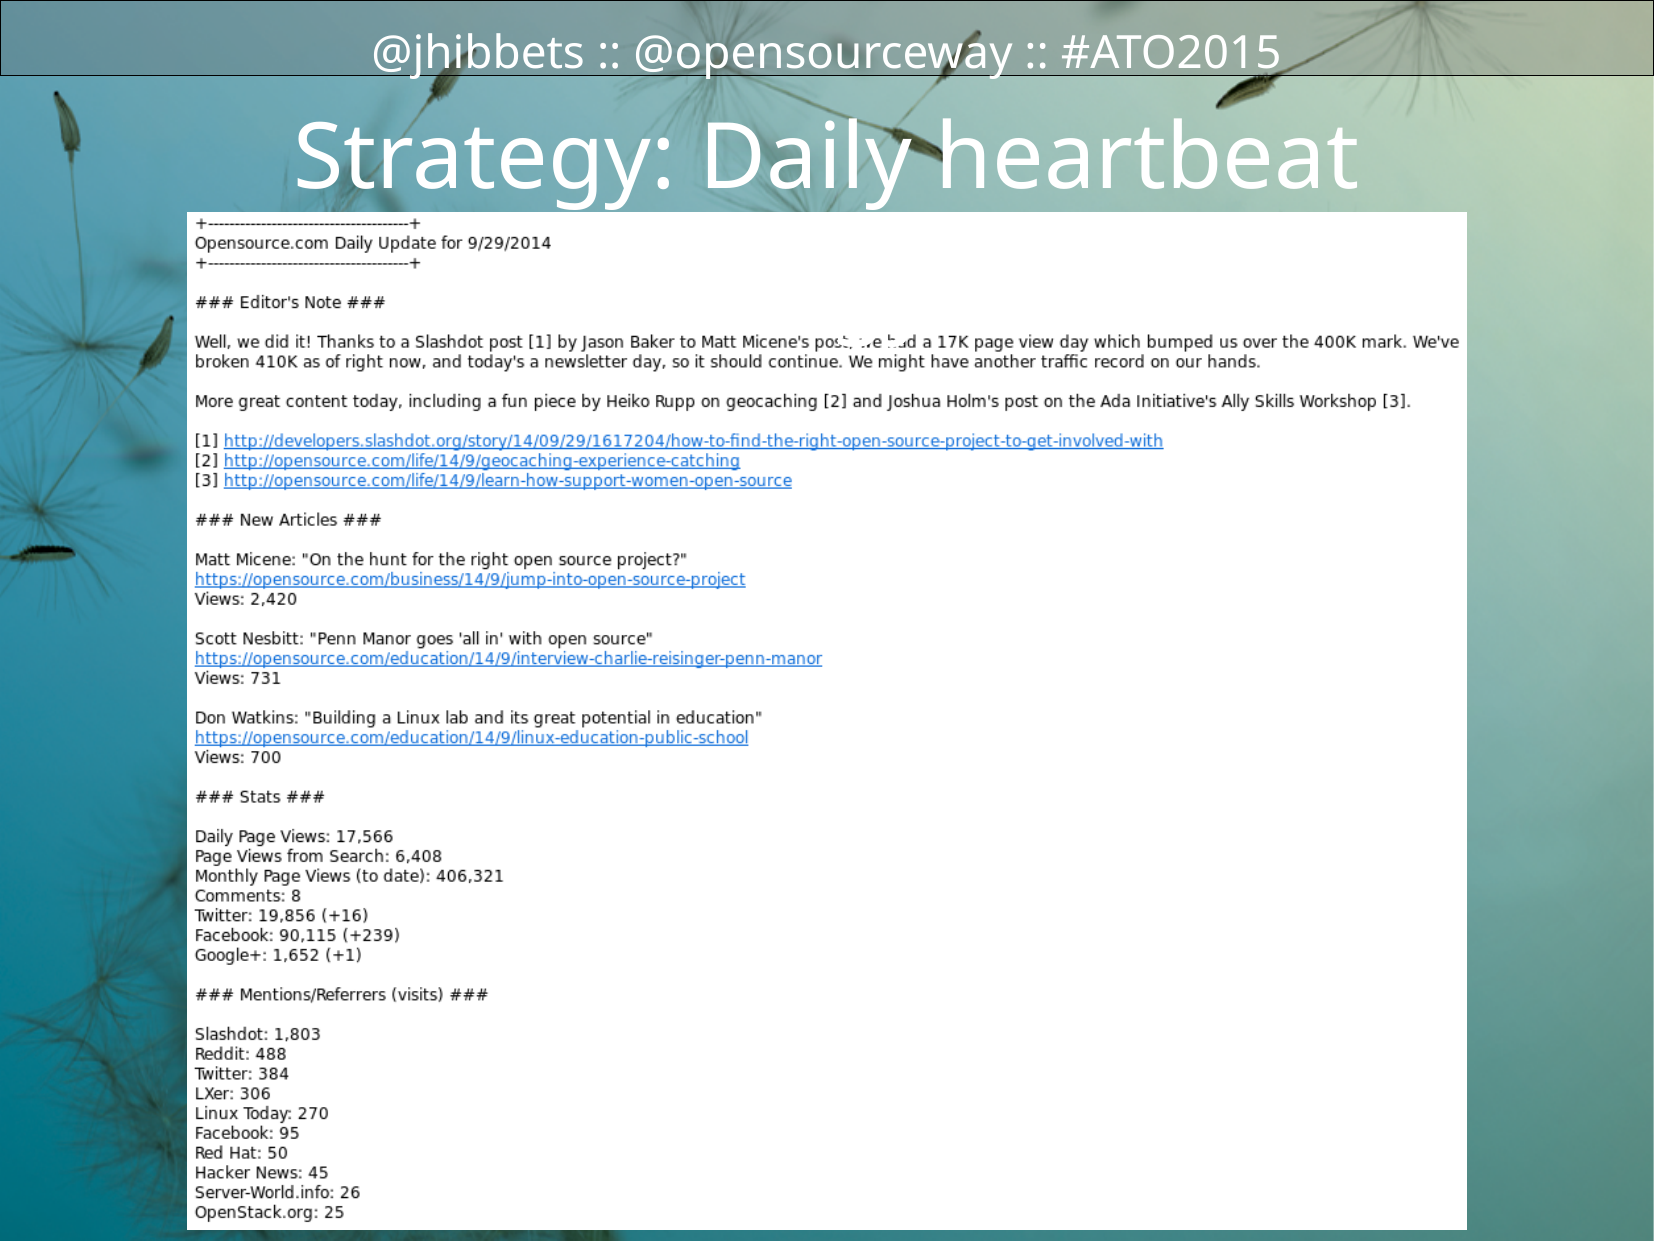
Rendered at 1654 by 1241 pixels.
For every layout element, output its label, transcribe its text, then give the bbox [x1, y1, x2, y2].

picture [0, 76, 1654, 1241]
title Strategy: Daily heartbeat [82, 49, 1571, 257]
text_box Strategy [9, 179, 1498, 402]
